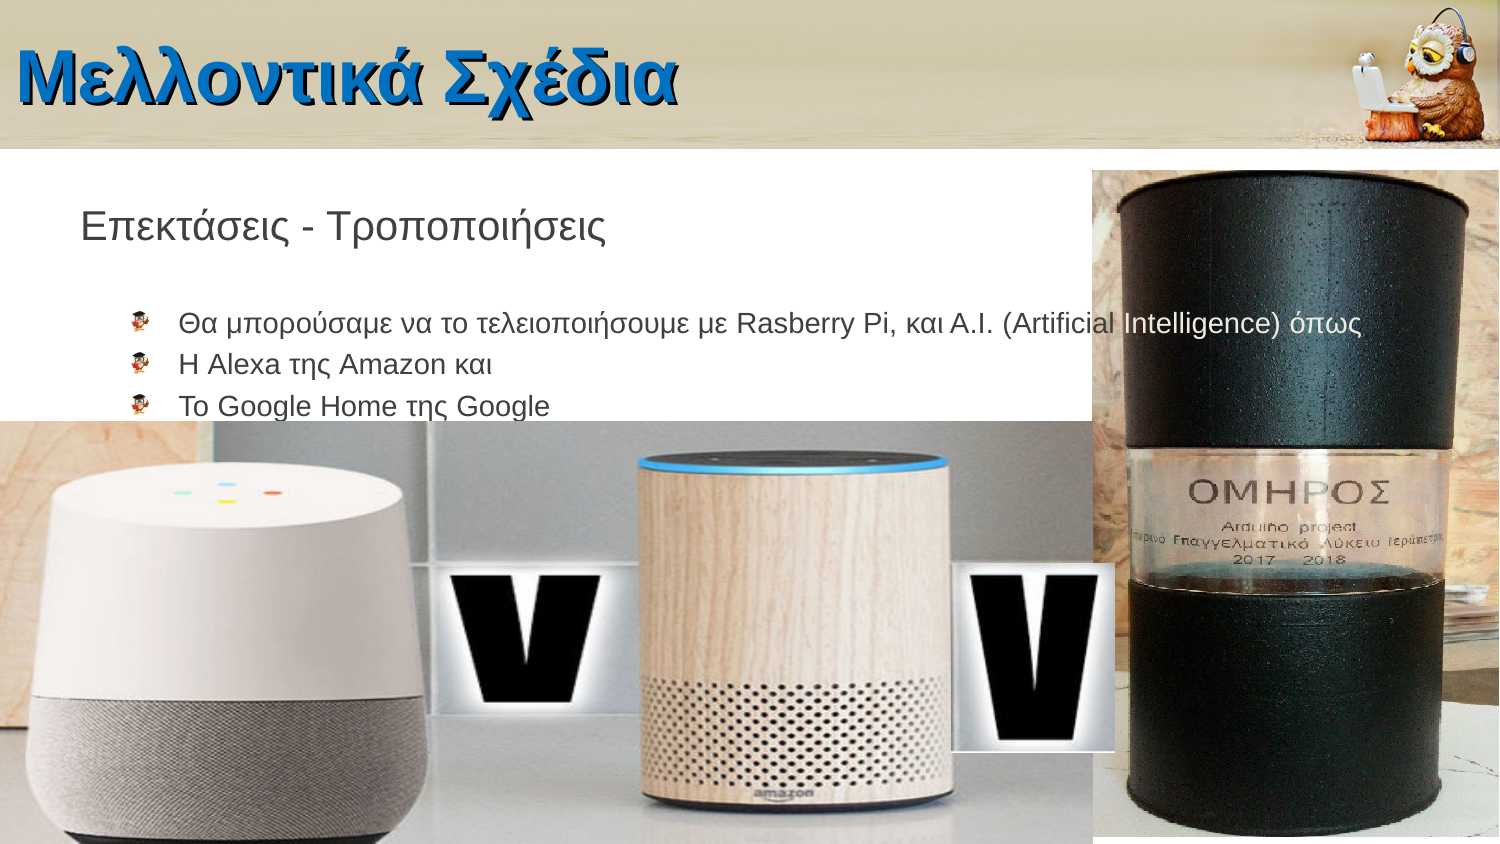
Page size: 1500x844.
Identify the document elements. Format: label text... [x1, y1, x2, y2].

picture [0, 169, 1500, 844]
list Επεκτάσεις - Τροποποιήσεις [64, 185, 1459, 262]
list Θα μπορούσαμε να το τελειοποιήσουμε με Rasberry Pi, και Α.Ι. (Artificial Intelligence) όπως Η Alexa της Amazon και Το Google Home της Google [66, 296, 1461, 789]
title Μελλοντικά Σχέδια [0, 0, 1500, 146]
